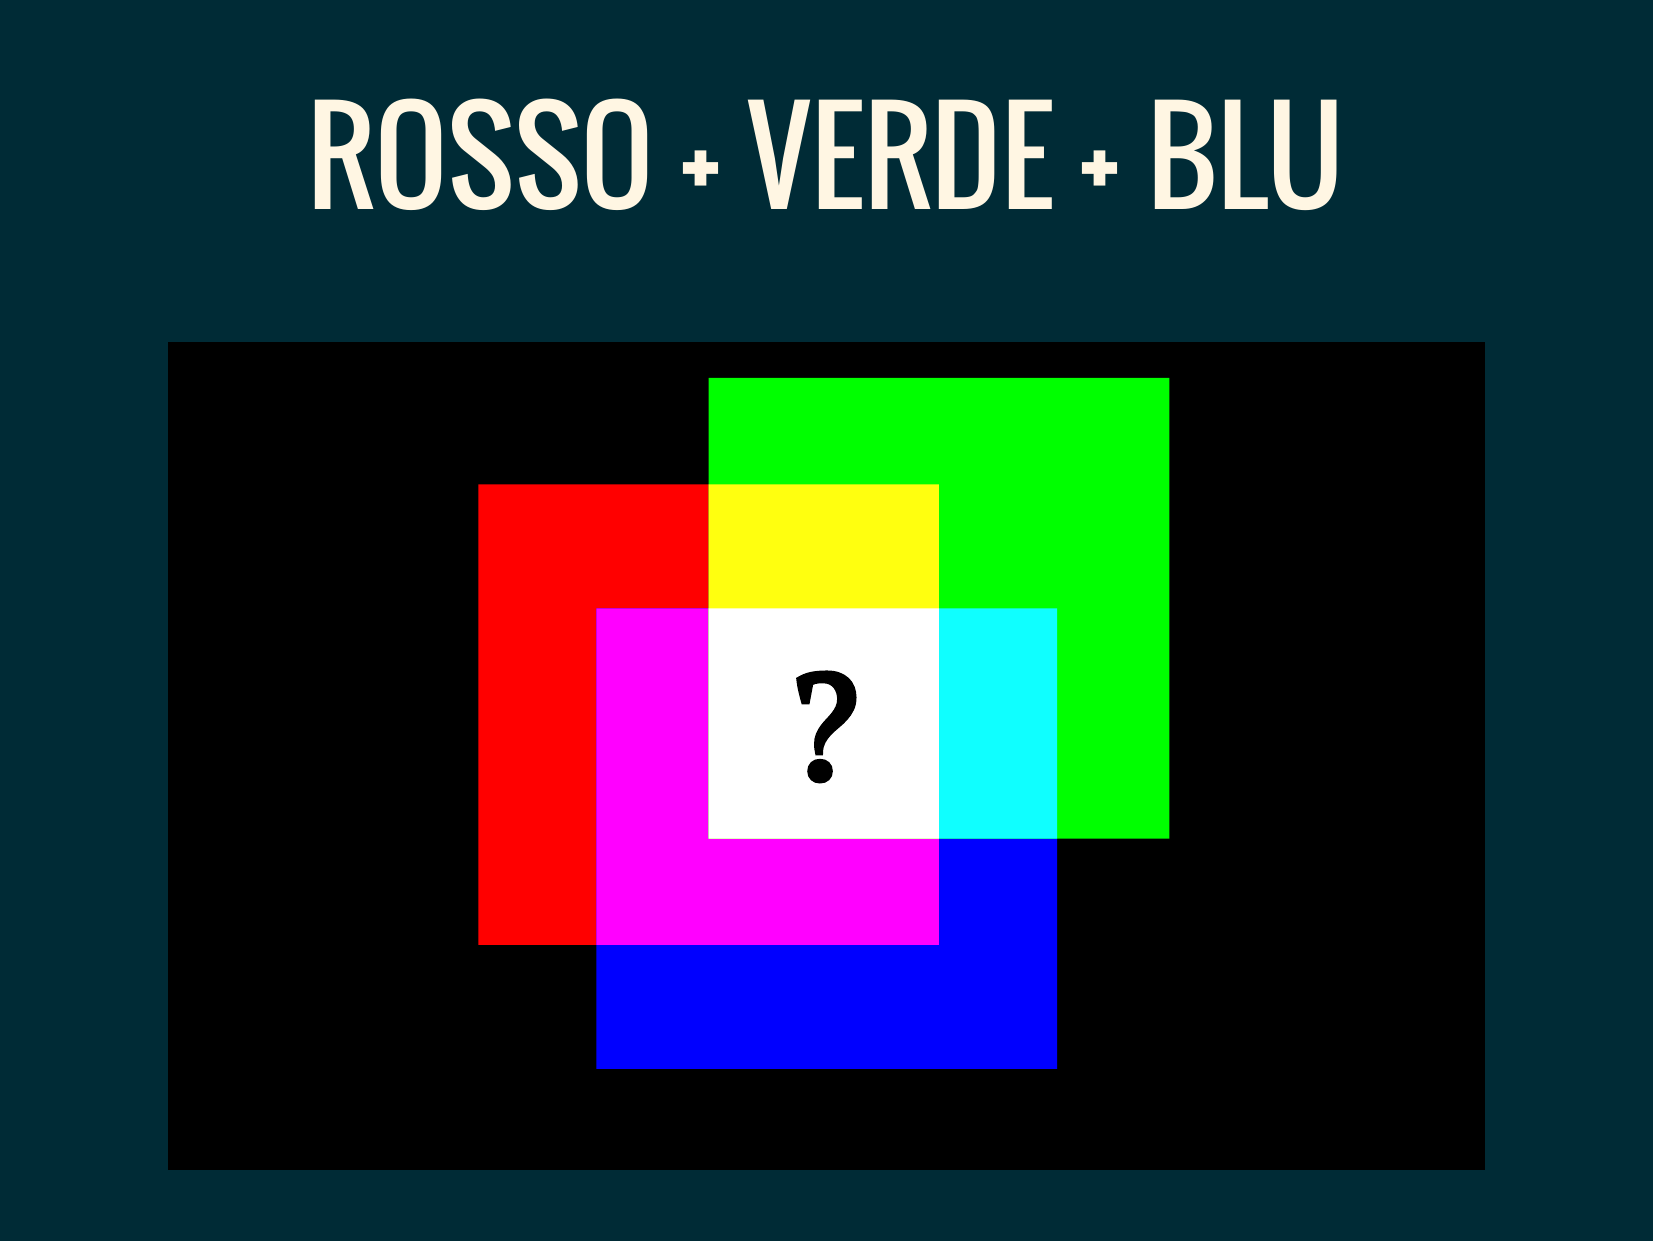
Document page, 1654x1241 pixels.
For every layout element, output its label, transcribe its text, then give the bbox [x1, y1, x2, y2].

title Rosso + Verde + Blu [82, 49, 1571, 257]
text_box [168, 342, 1485, 1170]
text_box ? [708, 608, 939, 839]
